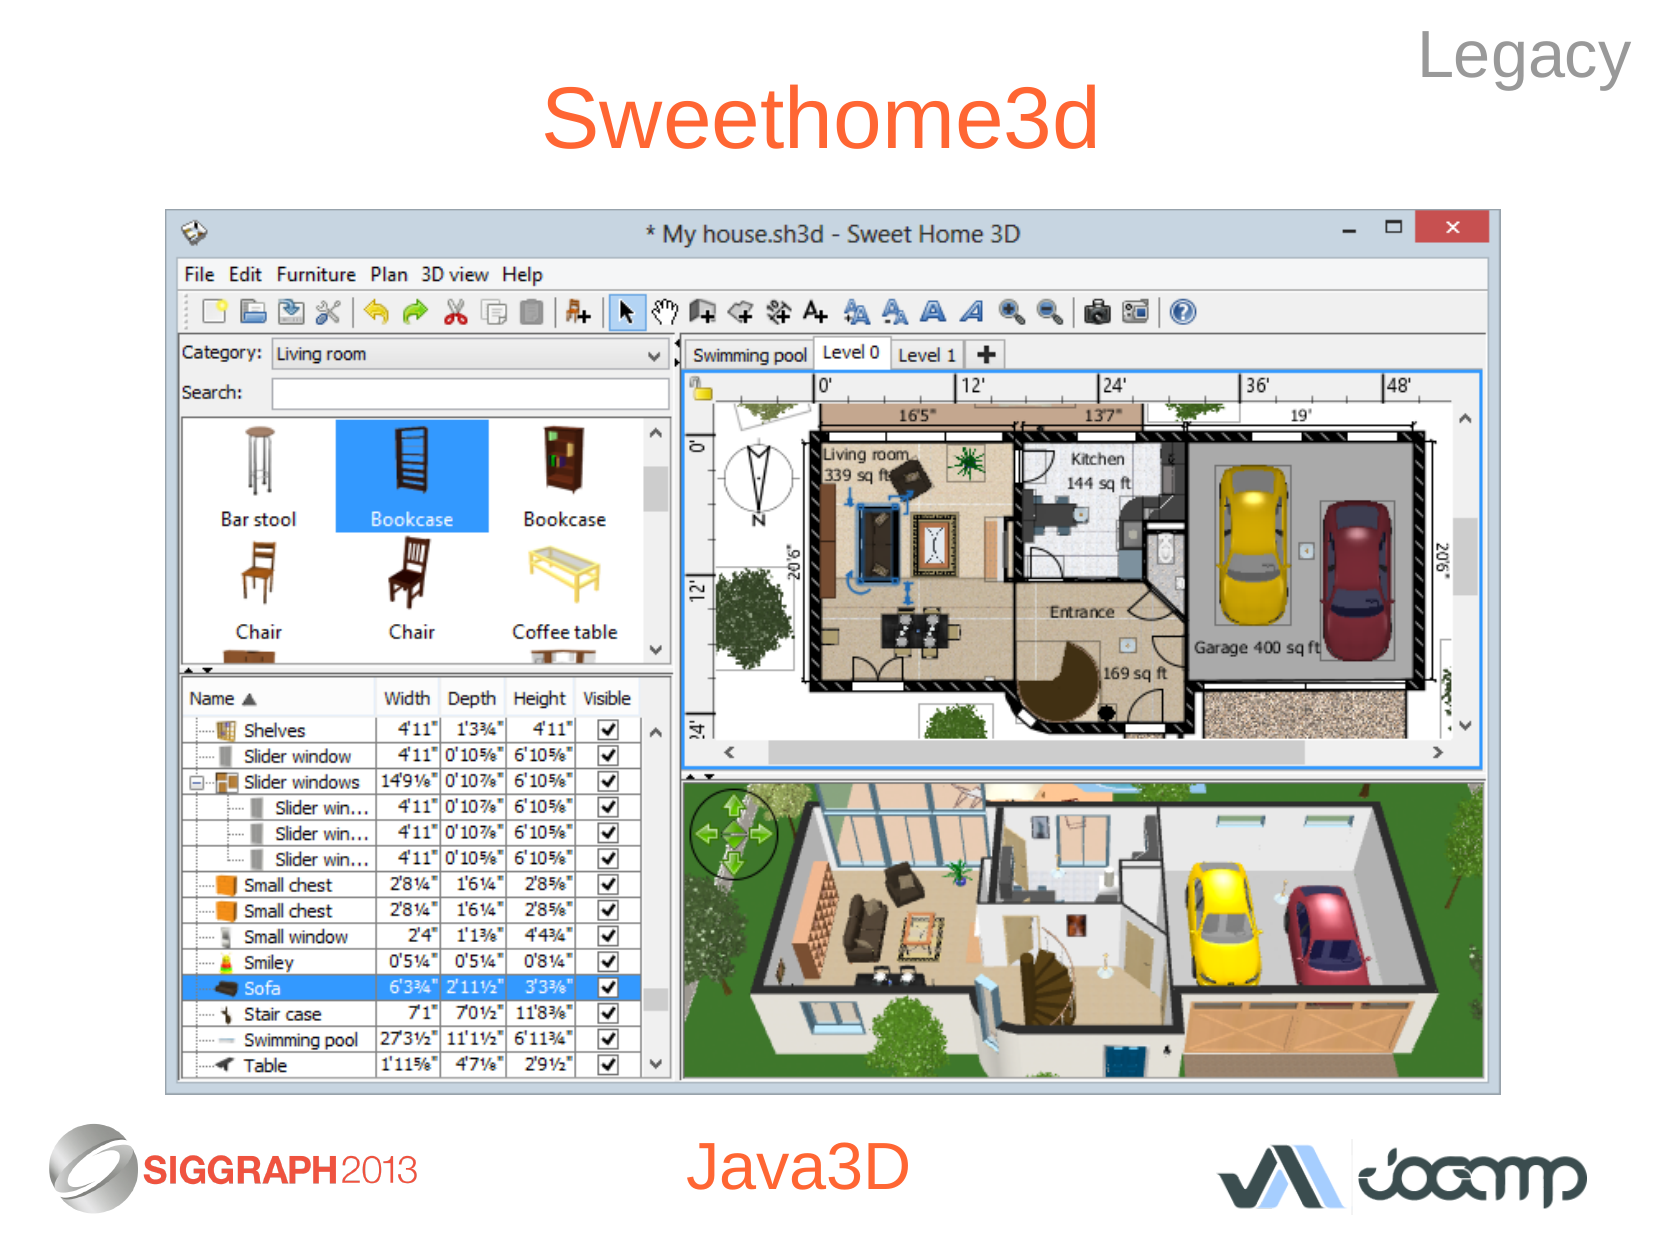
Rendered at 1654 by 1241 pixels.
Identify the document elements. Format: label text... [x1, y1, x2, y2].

picture [1215, 1139, 1587, 1215]
picture [165, 209, 1501, 1096]
text_box Legacy [1402, 9, 1648, 115]
text_box Java3D [653, 1117, 946, 1216]
picture [45, 1122, 421, 1215]
title Sweethome3d [68, 49, 1576, 188]
